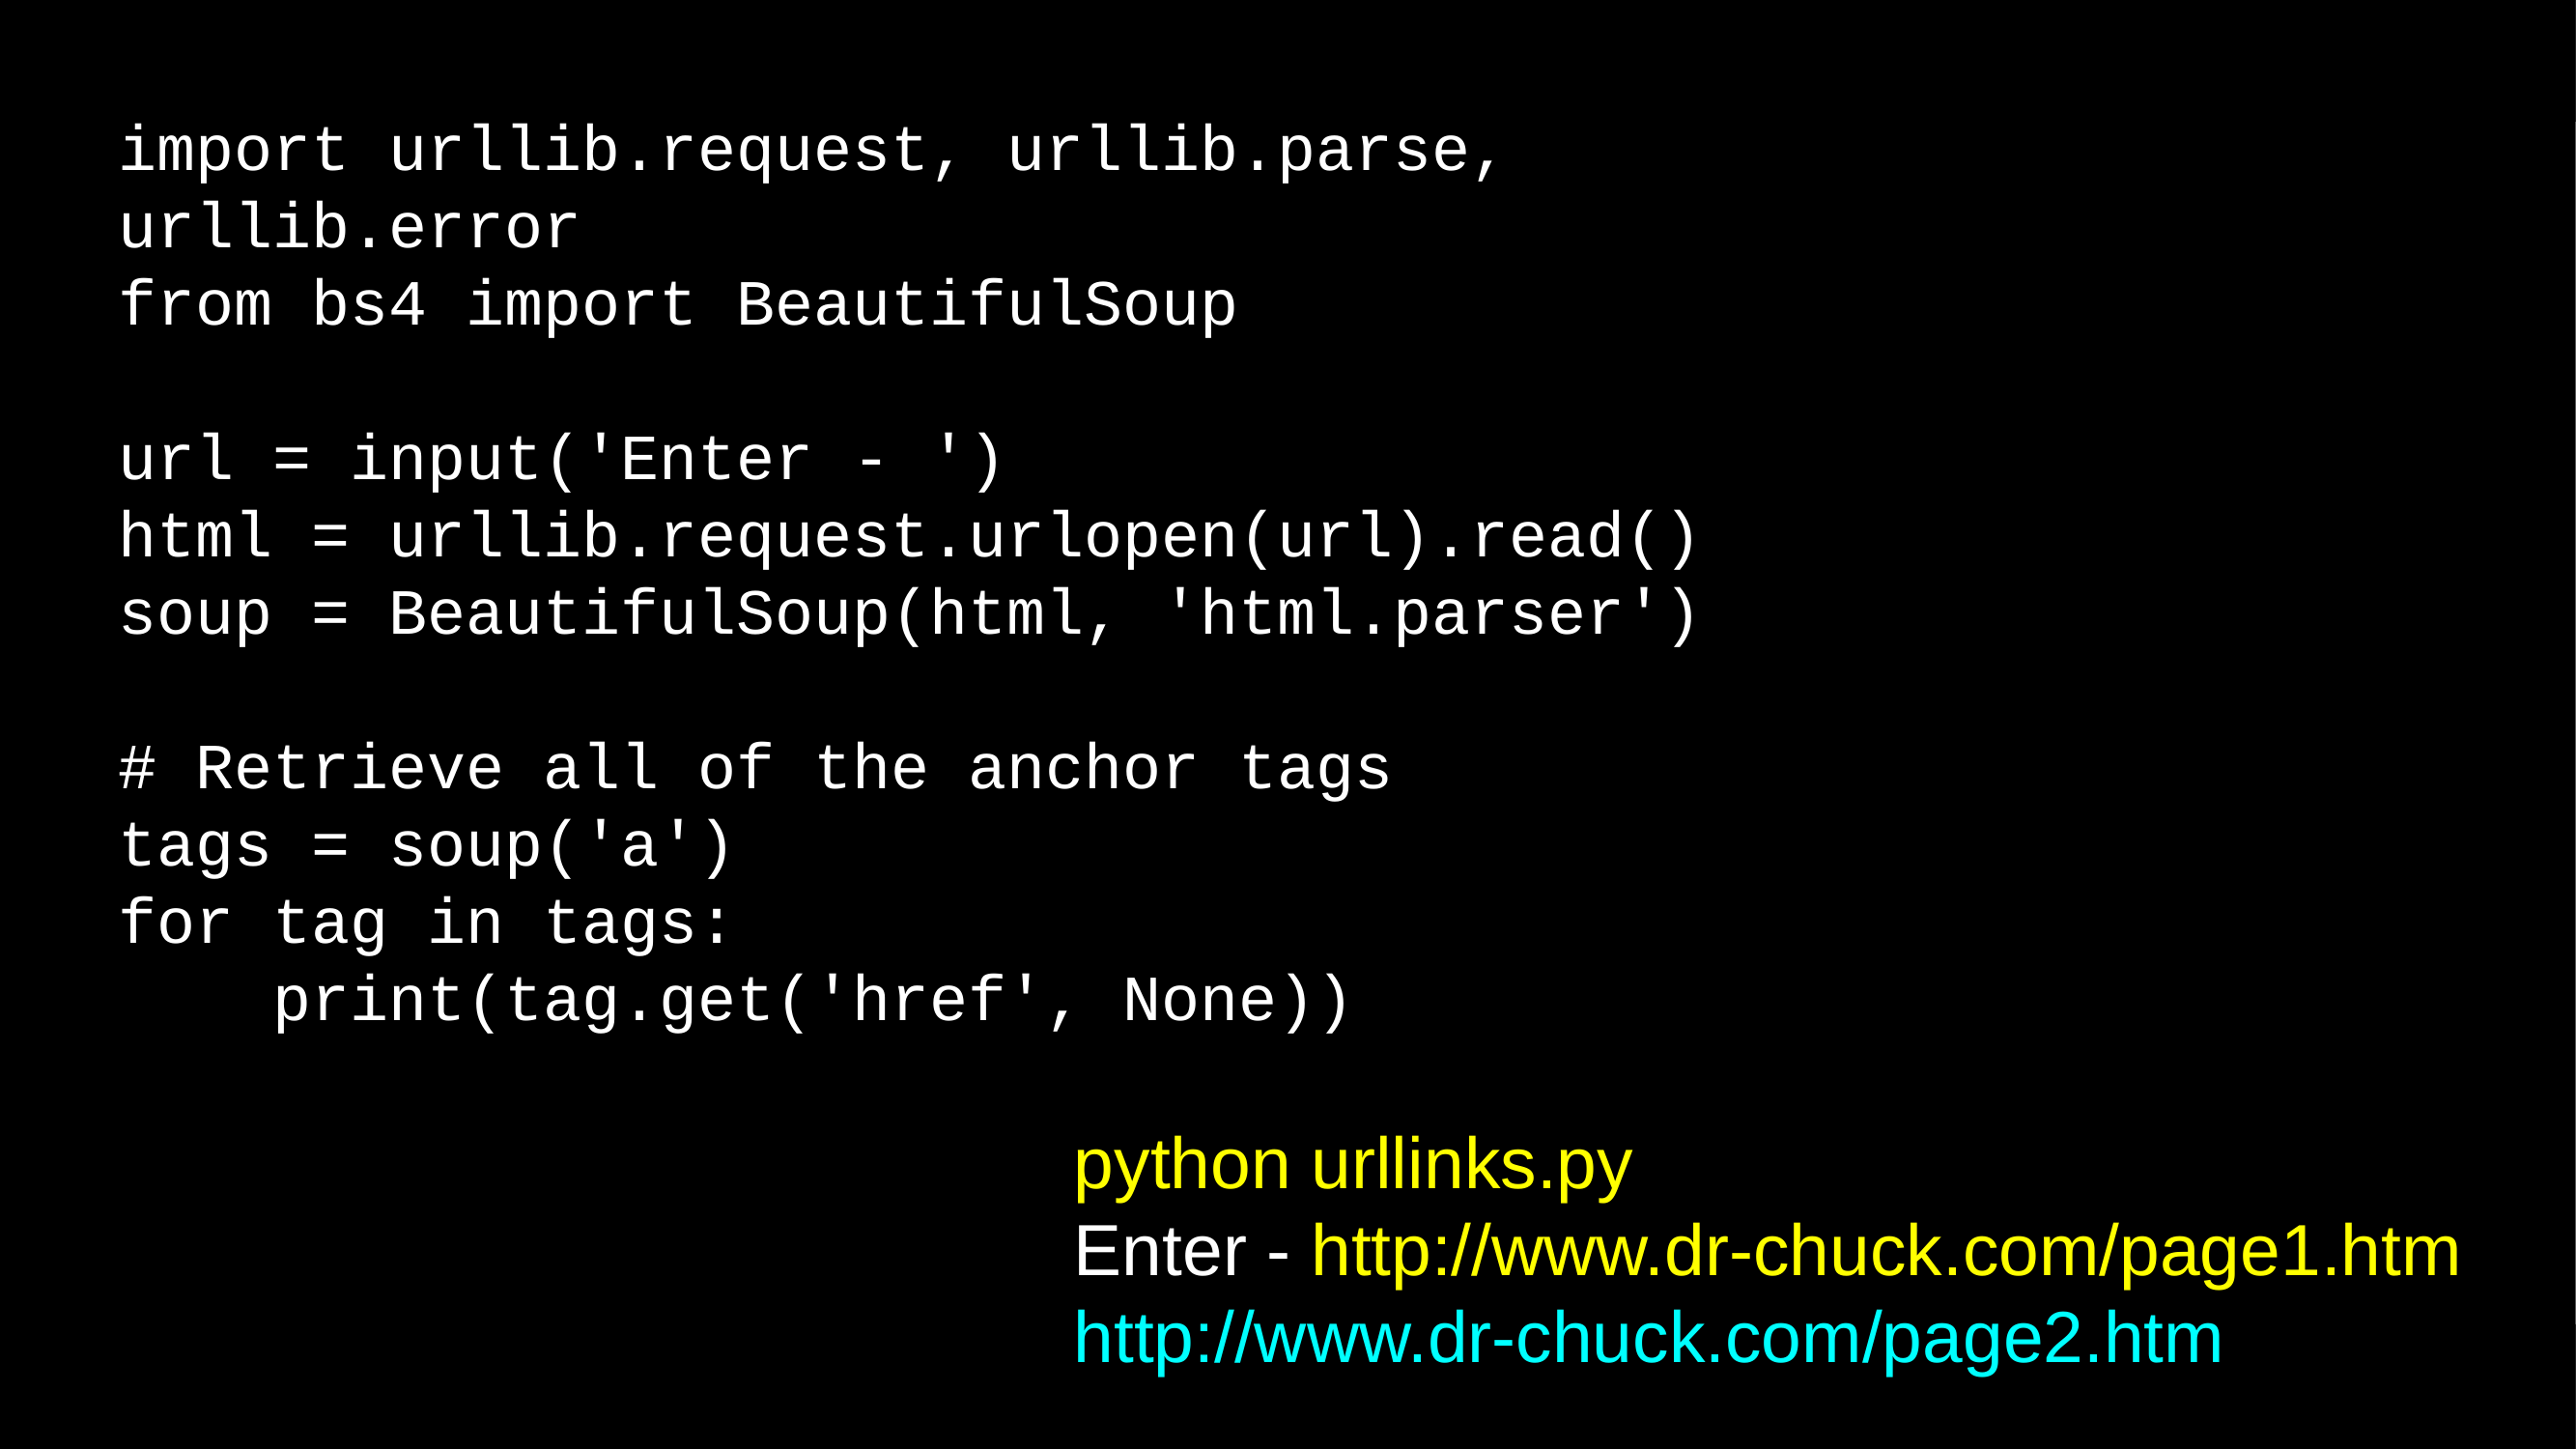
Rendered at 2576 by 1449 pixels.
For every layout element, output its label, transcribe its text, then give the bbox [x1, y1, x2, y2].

text_box import urllib.request, urllib.parse, urllib.error from bs4 import BeautifulSoup url = input('Enter - ') html = urllib.request.urlopen(url).read() soup = BeautifulSoup(html, 'html.parser') # Retrieve all of the anchor tags tags = soup('a') for tag in tags: print(tag.get('href', None)) [103, 99, 1748, 1067]
text_box python urllinks.py Enter - http://www.dr-chuck.com/page1.htm http://www.dr-chuck.com/page2.htm [1073, 1106, 2511, 1385]
